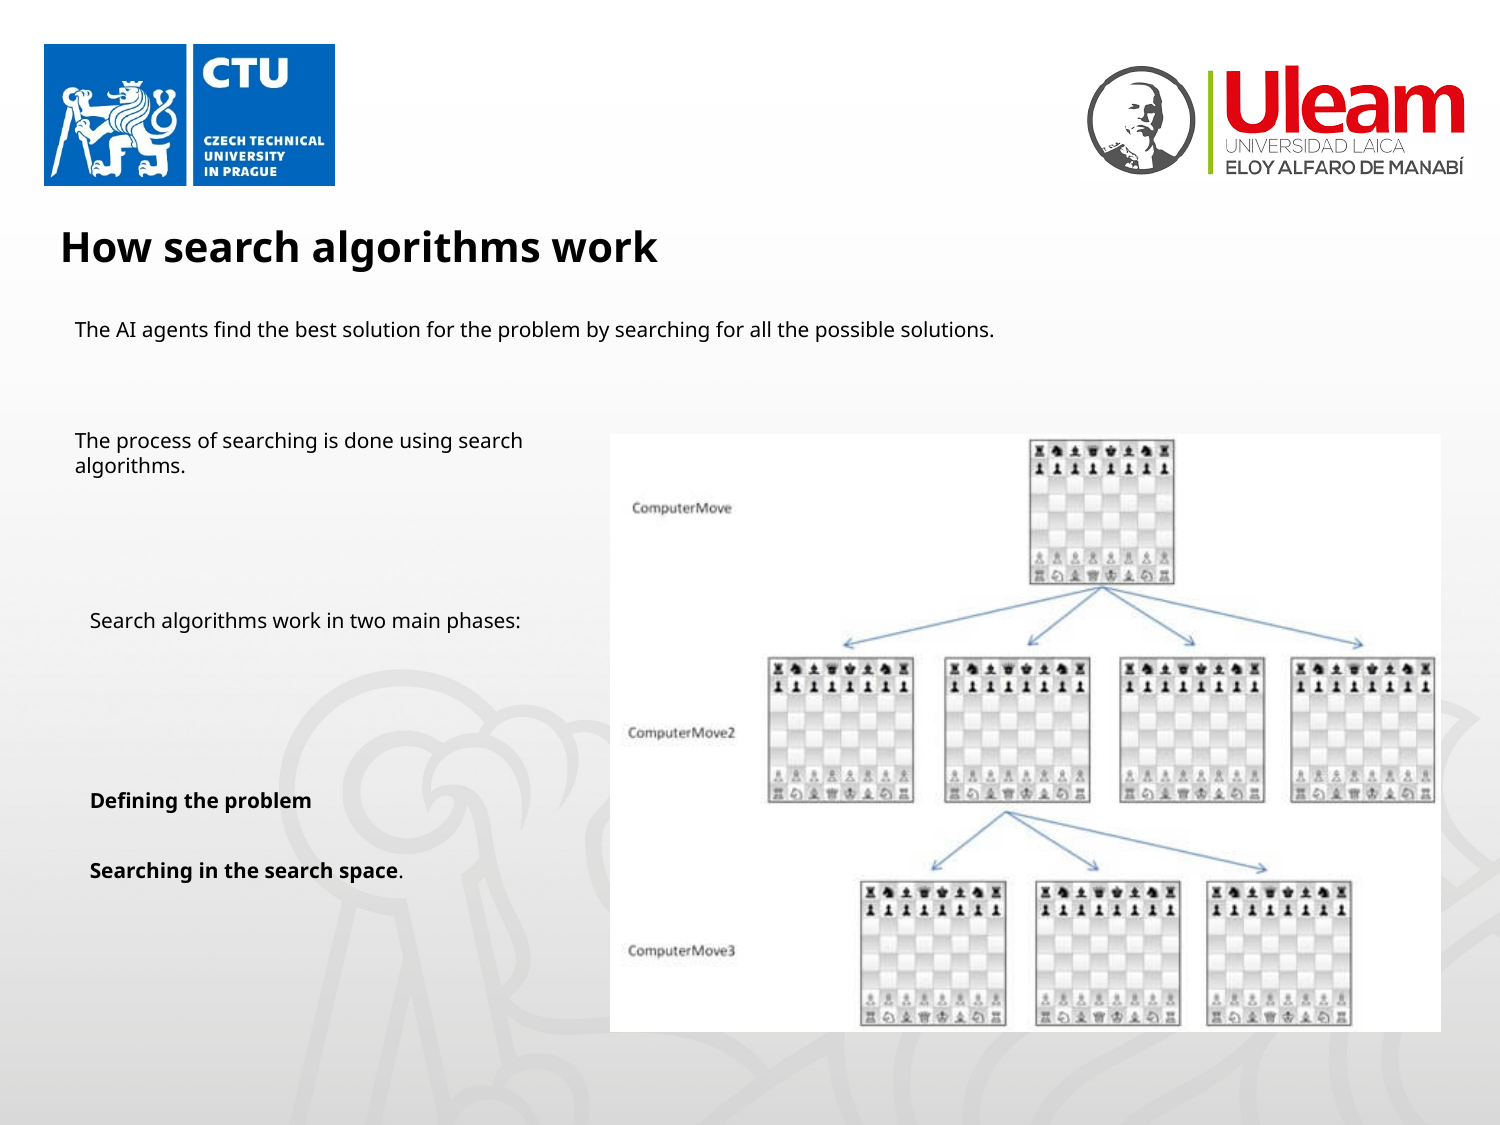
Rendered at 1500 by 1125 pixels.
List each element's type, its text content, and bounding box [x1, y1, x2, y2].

text_box The process of searching is done using search algorithms. [60, 420, 586, 501]
text_box Defining the problem Searching in the search space. [75, 780, 541, 920]
title How search algorithms work [45, 212, 1006, 328]
picture [0, 0, 1500, 1125]
text_box The AI agents find the best solution for the problem by searching for all the possible solutions. [60, 309, 1381, 405]
text_box Search algorithms work in two main phases: [75, 600, 610, 691]
